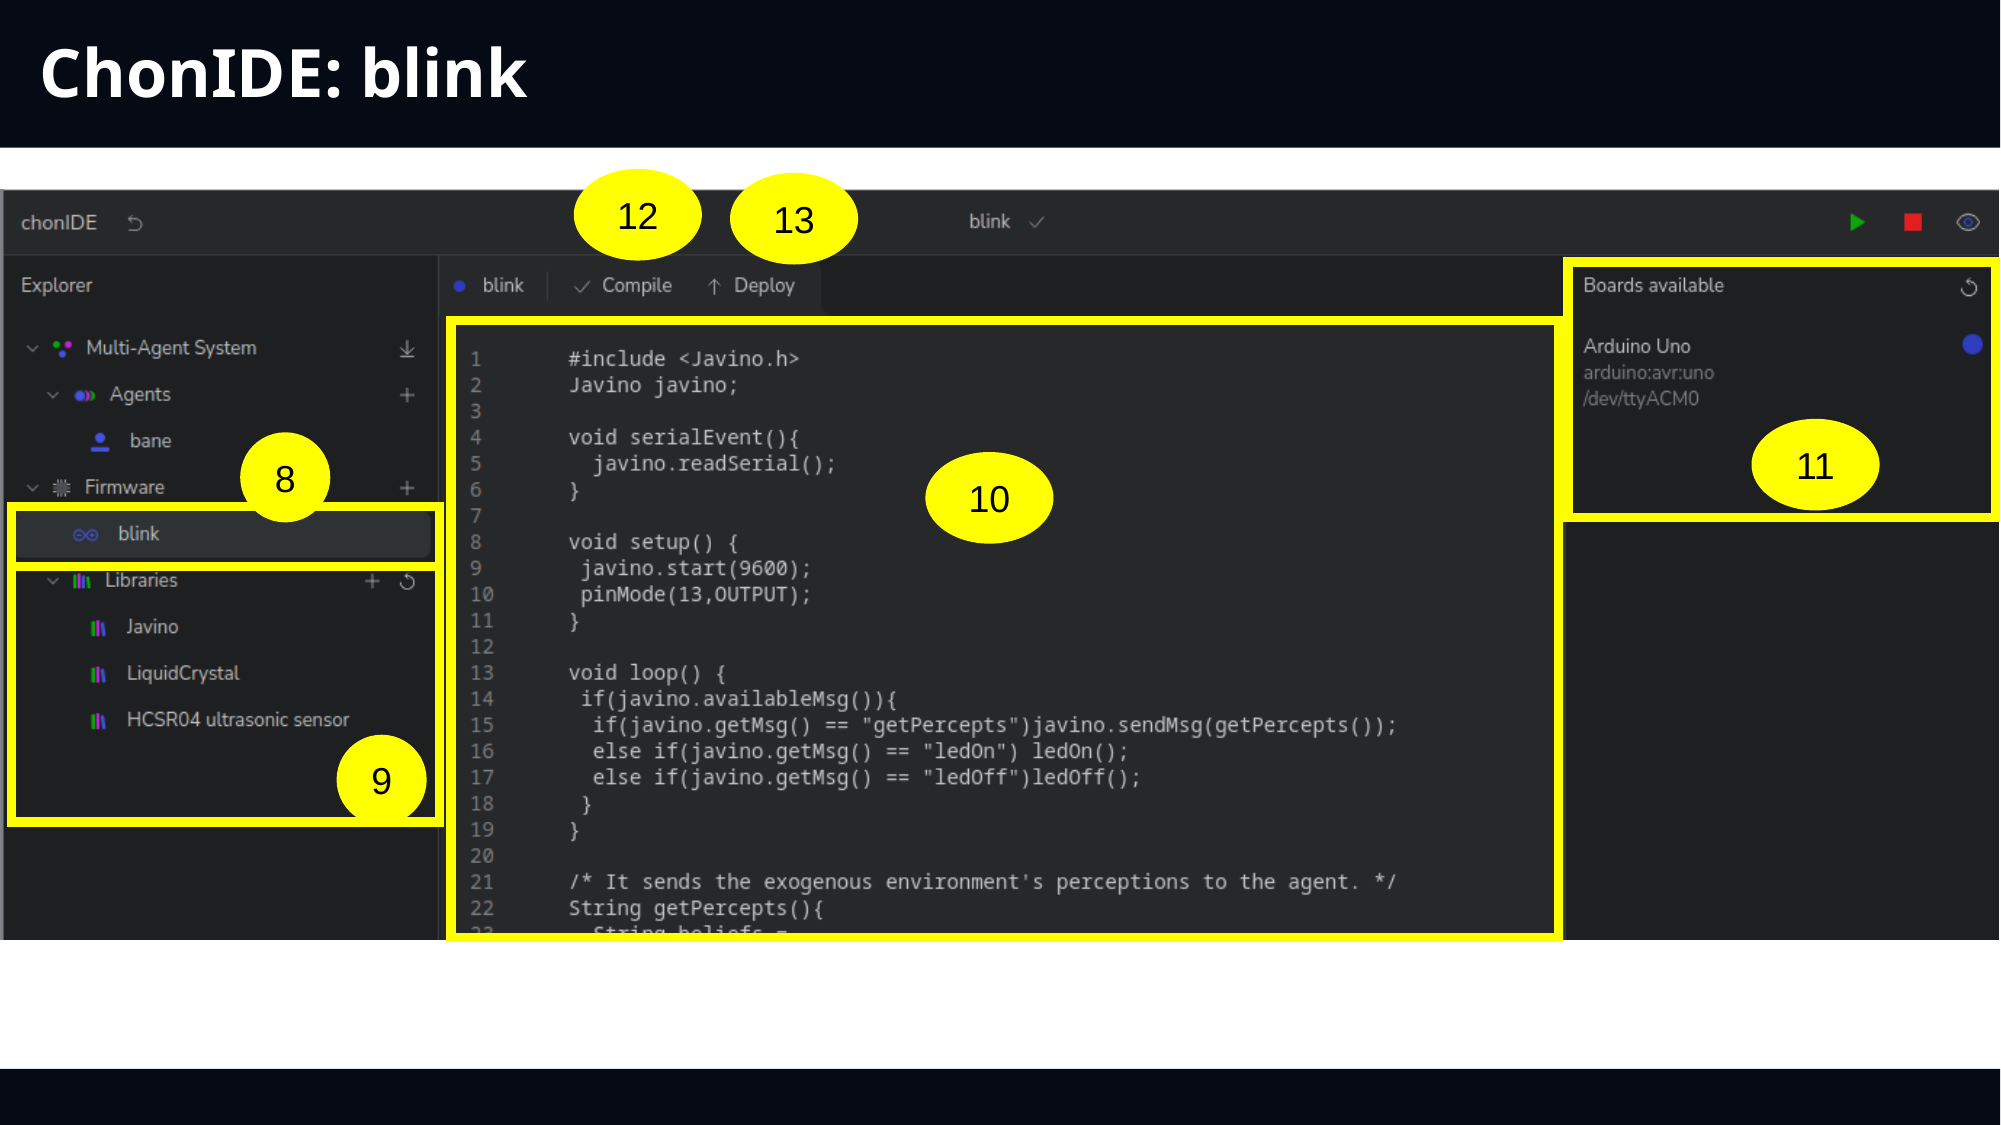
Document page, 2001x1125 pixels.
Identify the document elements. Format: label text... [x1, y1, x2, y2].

text_box 13 [730, 173, 858, 264]
picture [1573, 267, 1991, 513]
picture [456, 325, 1554, 933]
text_box 12 [574, 169, 702, 260]
text_box 10 [926, 452, 1053, 543]
text_box 11 [1752, 419, 1879, 510]
text_box 8 [240, 433, 330, 522]
text_box 9 [337, 735, 426, 825]
picture [0, 189, 1999, 940]
picture [1563, 522, 1999, 940]
text_box ChonIDE: blink [25, 23, 1998, 116]
